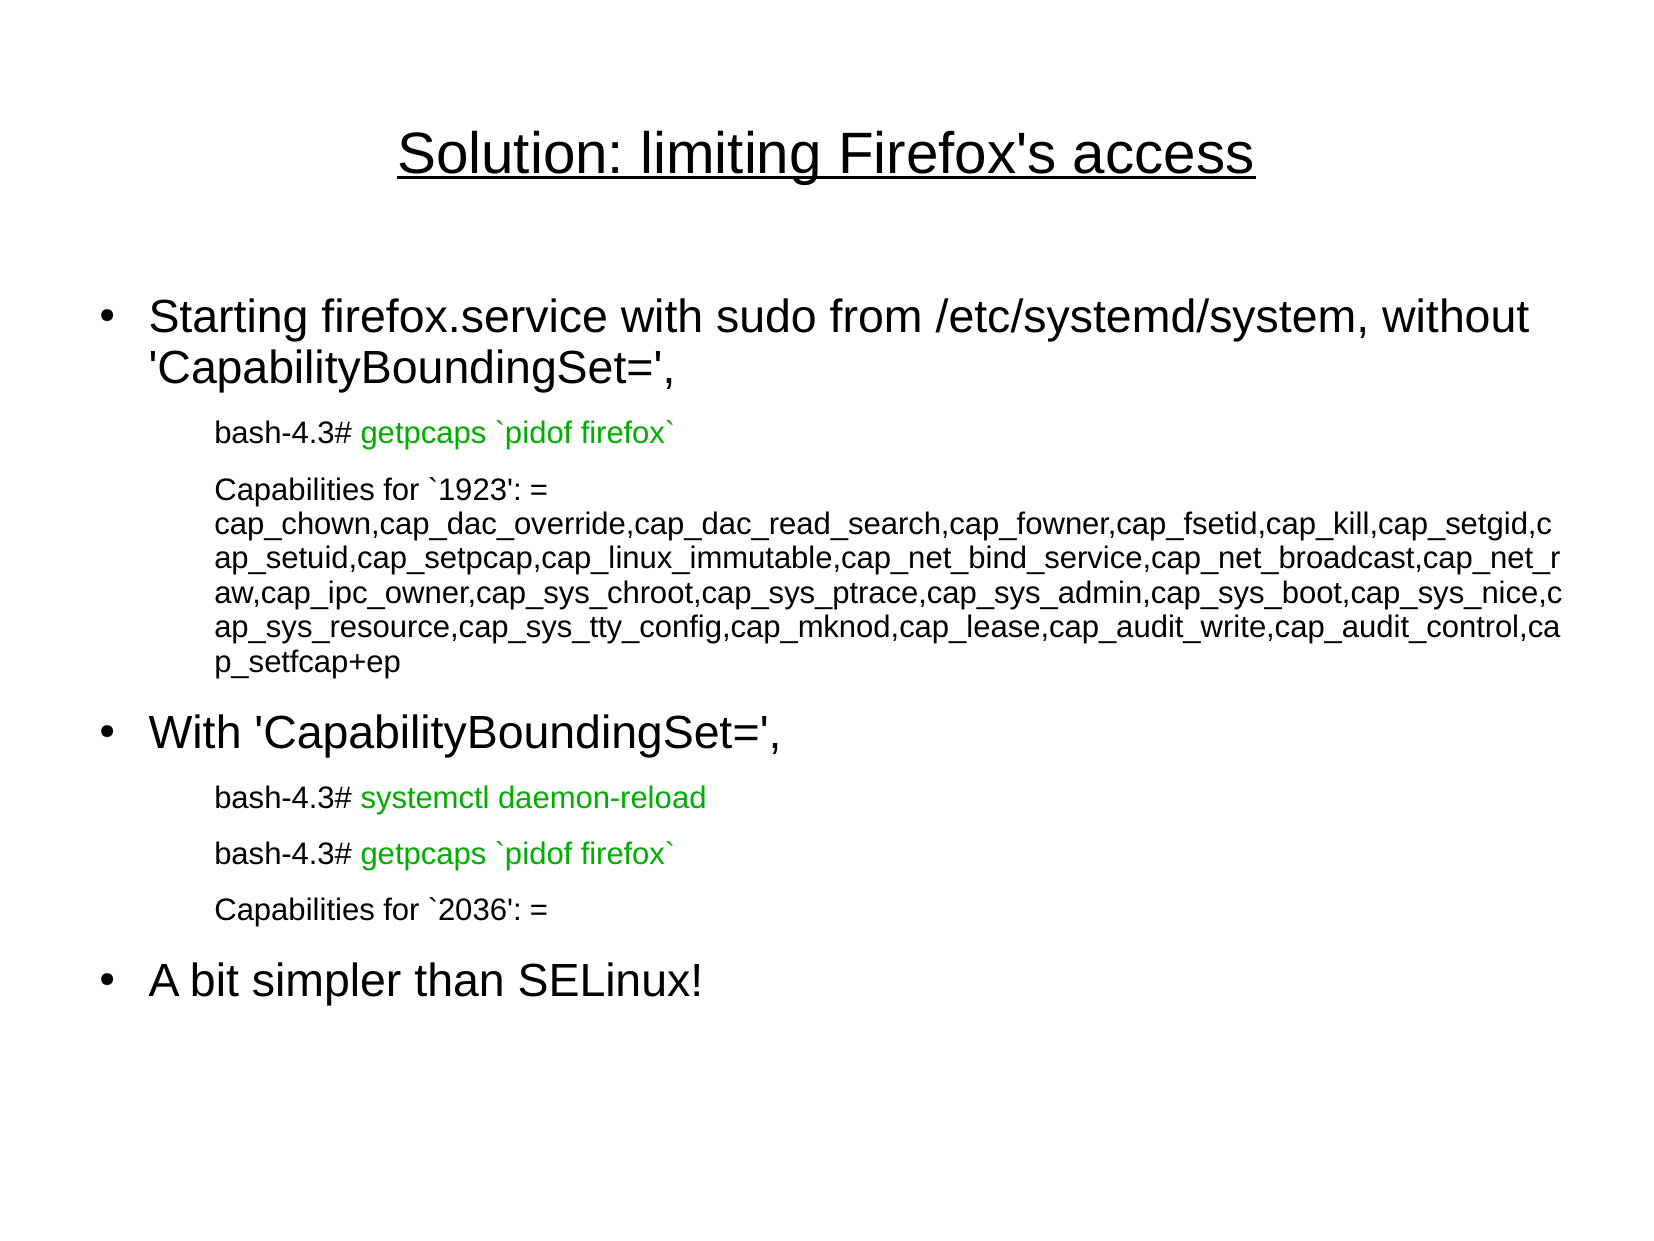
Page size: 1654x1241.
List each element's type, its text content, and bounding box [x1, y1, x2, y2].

title Solution: limiting Firefox's access [82, 49, 1571, 257]
list Starting firefox.service with sudo from /etc/systemd/system, without 'CapabilityBoundingSet=', bash-4.3# getpcaps `pidof firefox` Capabilities for `1923': = cap_chown,cap_dac_override,cap_dac_read_search,cap_fowner,cap_fsetid,cap_kill,cap_setgid,cap_setuid,cap_setpcap,cap_linux_immutable,cap_net_bind_service,cap_net_broadcast,cap_net_raw,cap_ipc_owner,cap_sys_chroot,cap_sys_ptrace,cap_sys_admin,cap_sys_boot,cap_sys_nice,cap_sys_resource,cap_sys_tty_config,cap_mknod,cap_lease,cap_audit_write,cap_audit_control,cap_setfcap+ep With 'CapabilityBoundingSet=', bash-4.3# systemctl daemon-reload bash-4.3# getpcaps `pidof firefox` Capabilities for `2036': = A bit simpler than SELinux! [82, 290, 1571, 1010]
